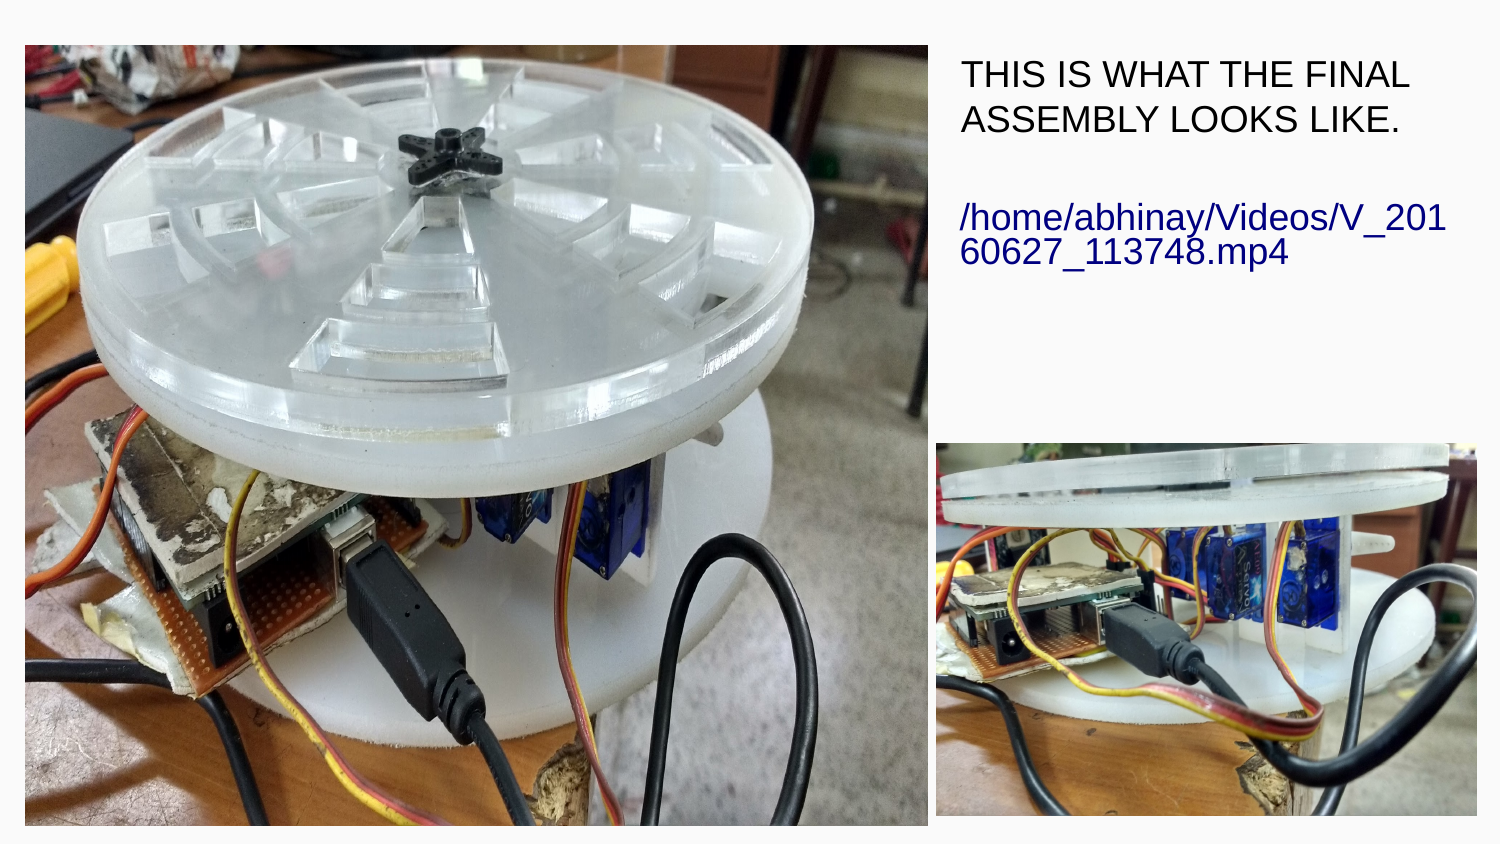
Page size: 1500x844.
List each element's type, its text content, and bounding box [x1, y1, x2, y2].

text_box /home/abhinay/Videos/V_20160627_113748.mp4 [944, 188, 1477, 378]
picture [936, 443, 1477, 816]
picture [25, 45, 928, 826]
text_box THIS IS WHAT THE FINAL ASSEMBLY LOOKS LIKE. [945, 35, 1453, 188]
